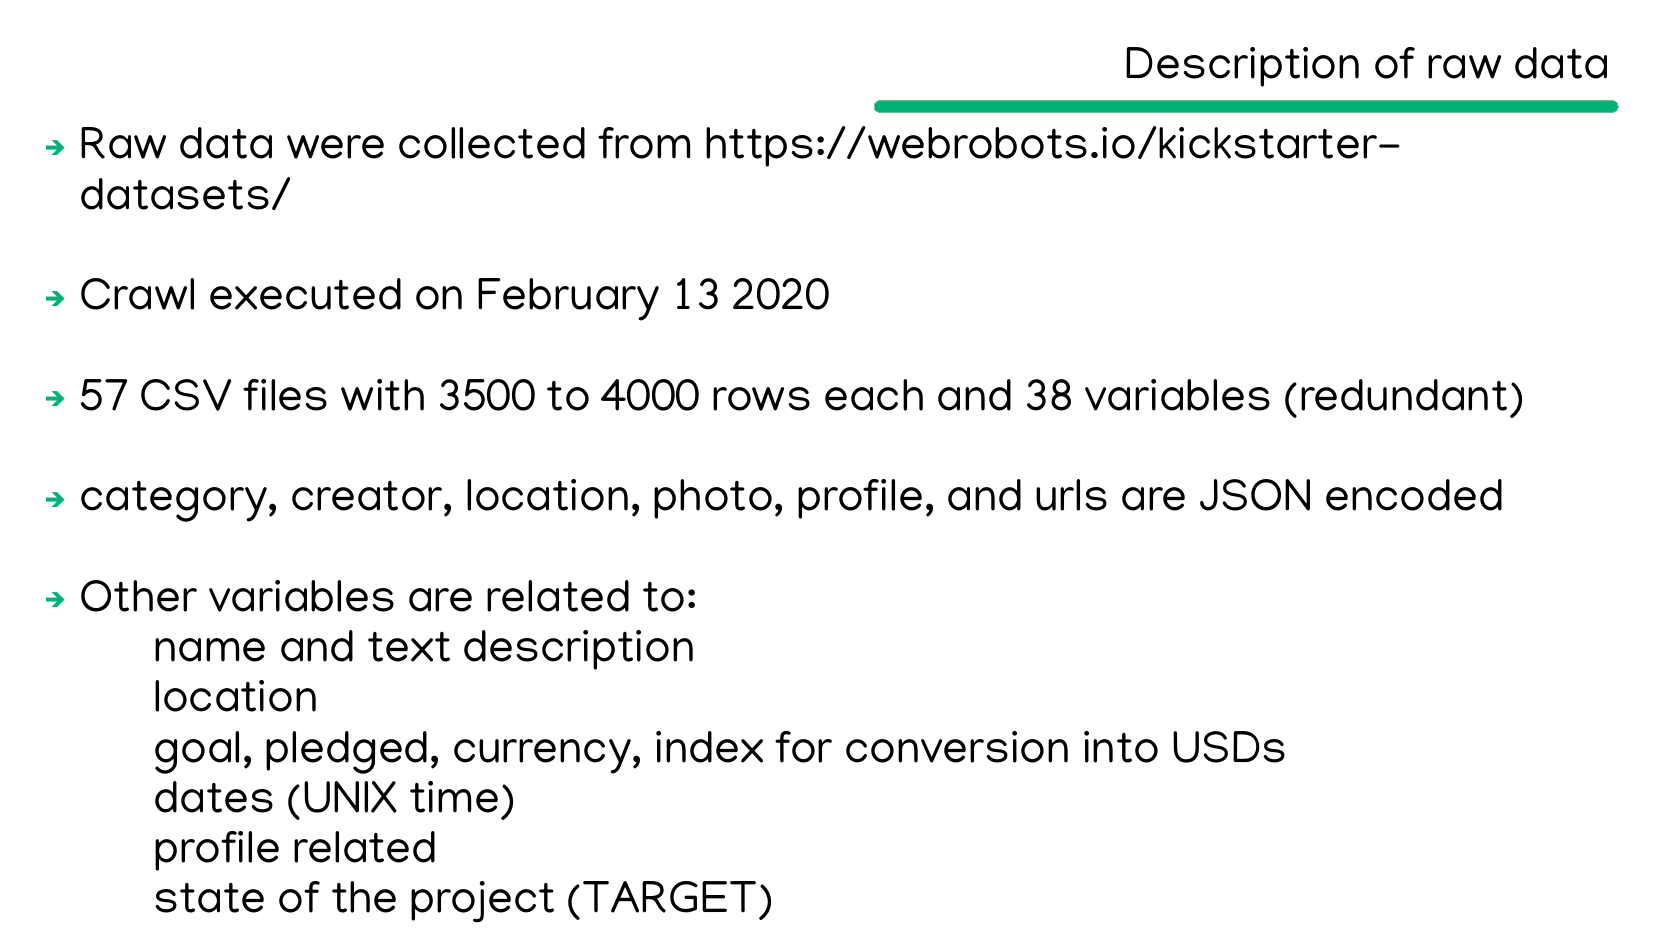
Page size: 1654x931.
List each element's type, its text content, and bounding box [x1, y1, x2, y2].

text_box Raw data were collected from https://webrobots.io/kickstarter-datasets/ Crawl executed on February 13 2020 57 CSV files with 3500 to 4000 rows each and 38 variables (redundant) category, creator, location, photo, profile, and urls are JSON encoded Other variables are related to: name and text description location goal, pledged, currency, index for conversion into USDs dates (UNIX time) profile related state of the project (TARGET) [29, 118, 1625, 931]
text_box Description of raw data [1039, 37, 1625, 113]
text_box [874, 100, 1039, 113]
